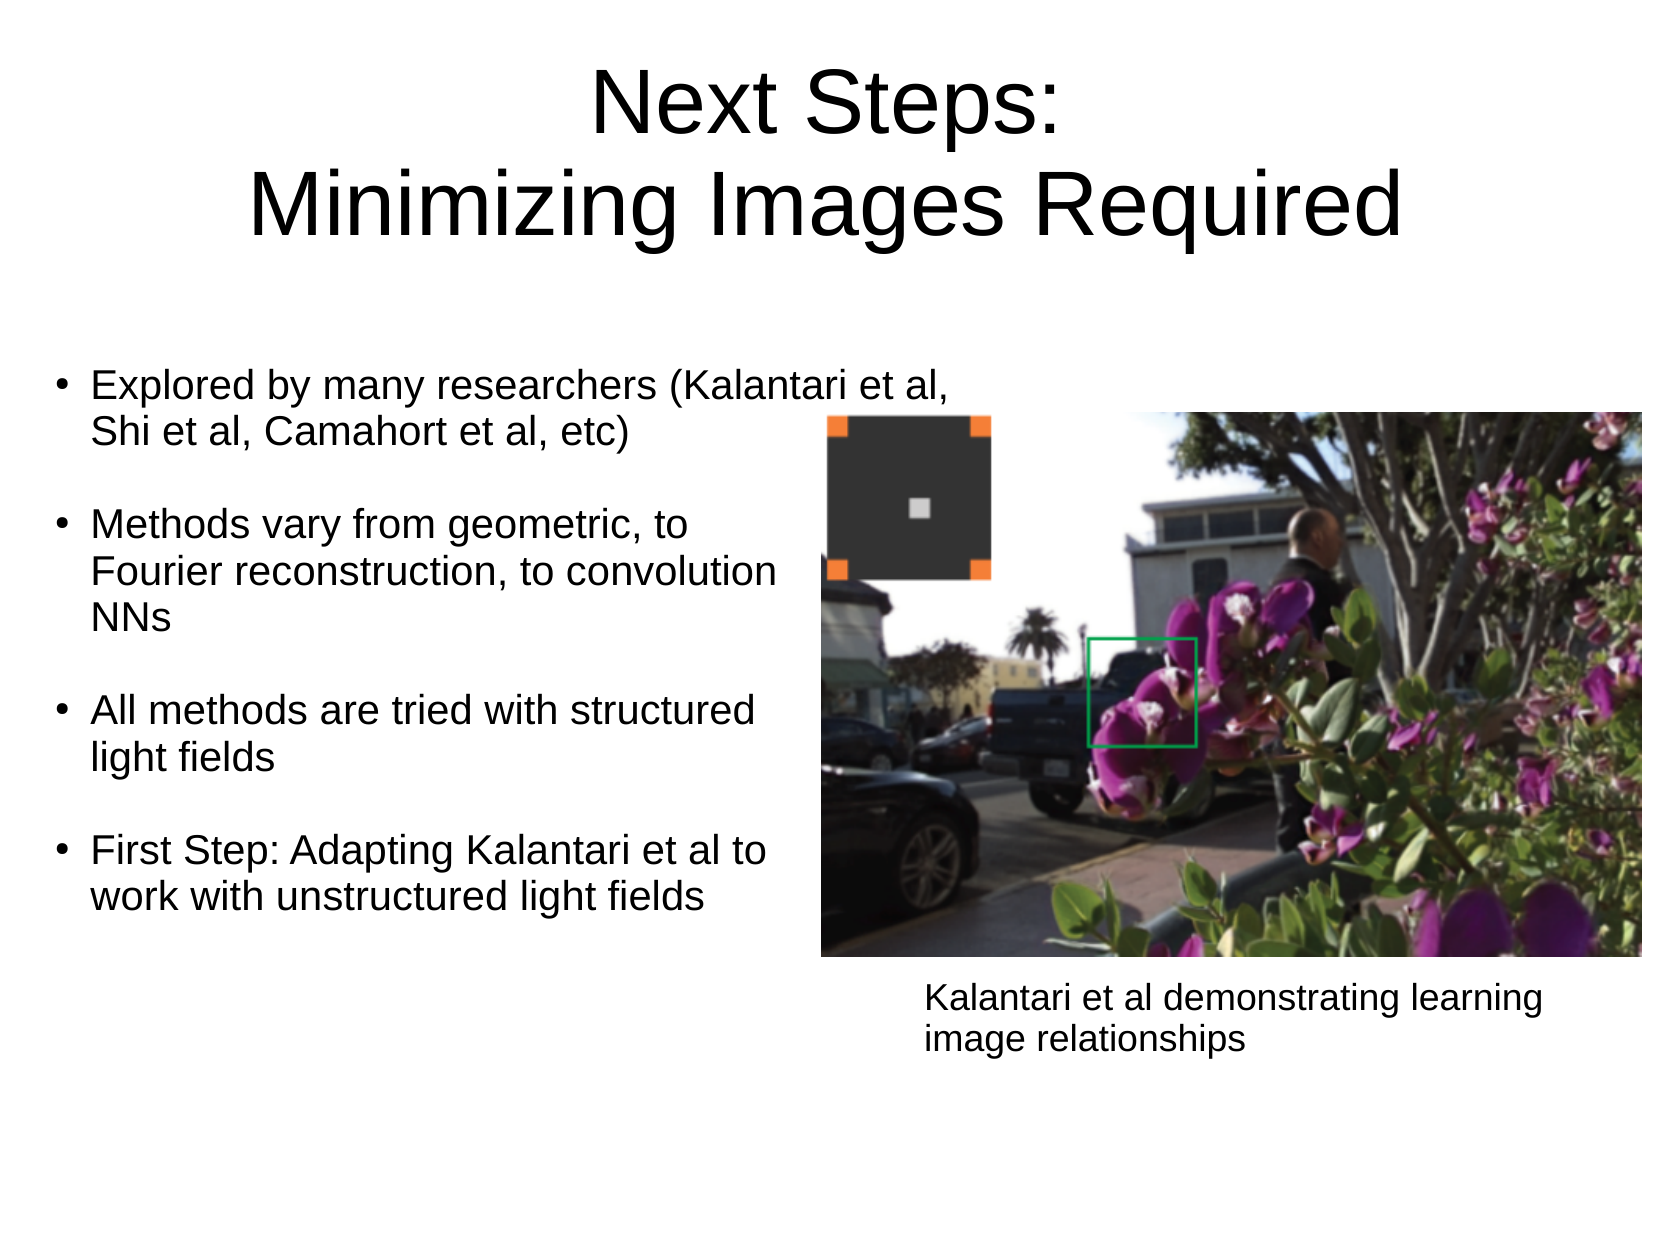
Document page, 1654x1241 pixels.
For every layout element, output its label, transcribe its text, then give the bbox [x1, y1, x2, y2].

picture [821, 412, 1642, 957]
title Next Steps: Minimizing Images Required [82, 49, 1571, 257]
text_box Kalantari et al demonstrating learning image relationships [909, 968, 1570, 1068]
text_box Explored by many researchers (Kalantari et al, Shi et al, Camahort et al, etc) Methods vary from geometric, to Fourier reconstruction, to convolution NNs All methods are tried with structured light fields First Step: Adapting Kalantari et al to work with unstructured light fields [40, 354, 977, 934]
